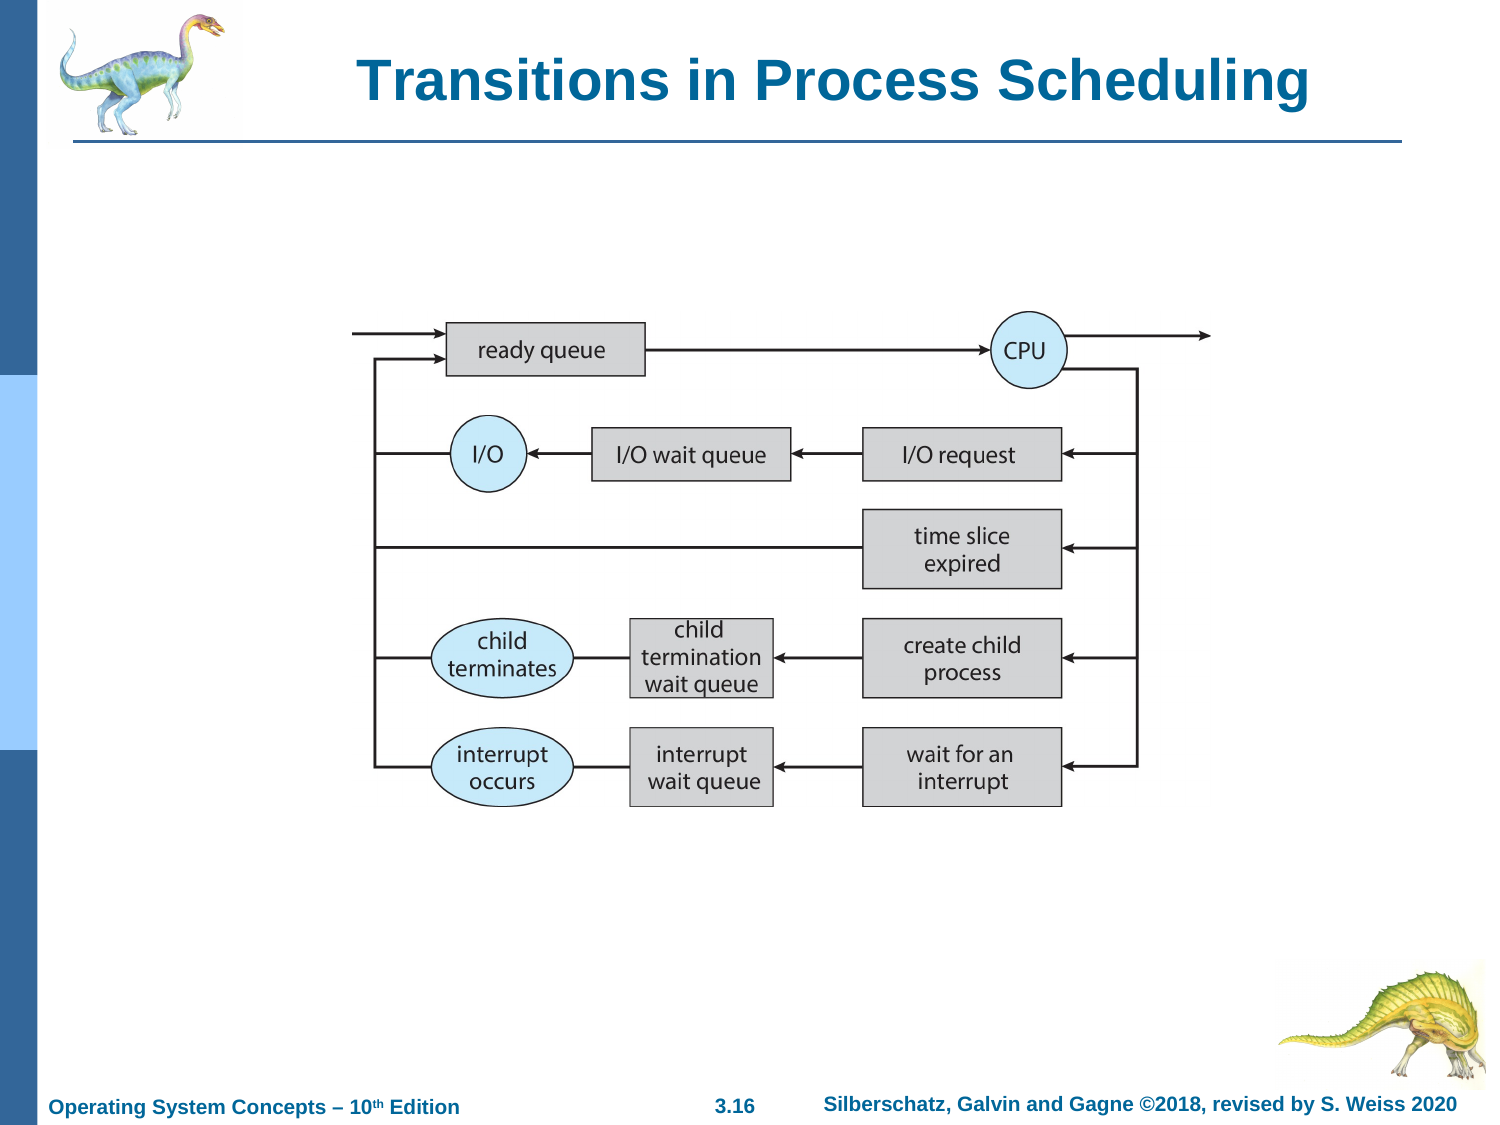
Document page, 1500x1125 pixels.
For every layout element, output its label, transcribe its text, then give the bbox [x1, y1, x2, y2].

picture [1140, 1096, 1148, 1101]
picture [352, 311, 1211, 807]
picture [46, 0, 243, 149]
title Transitions in Process Scheduling [159, 24, 1500, 120]
picture [1275, 959, 1486, 1090]
